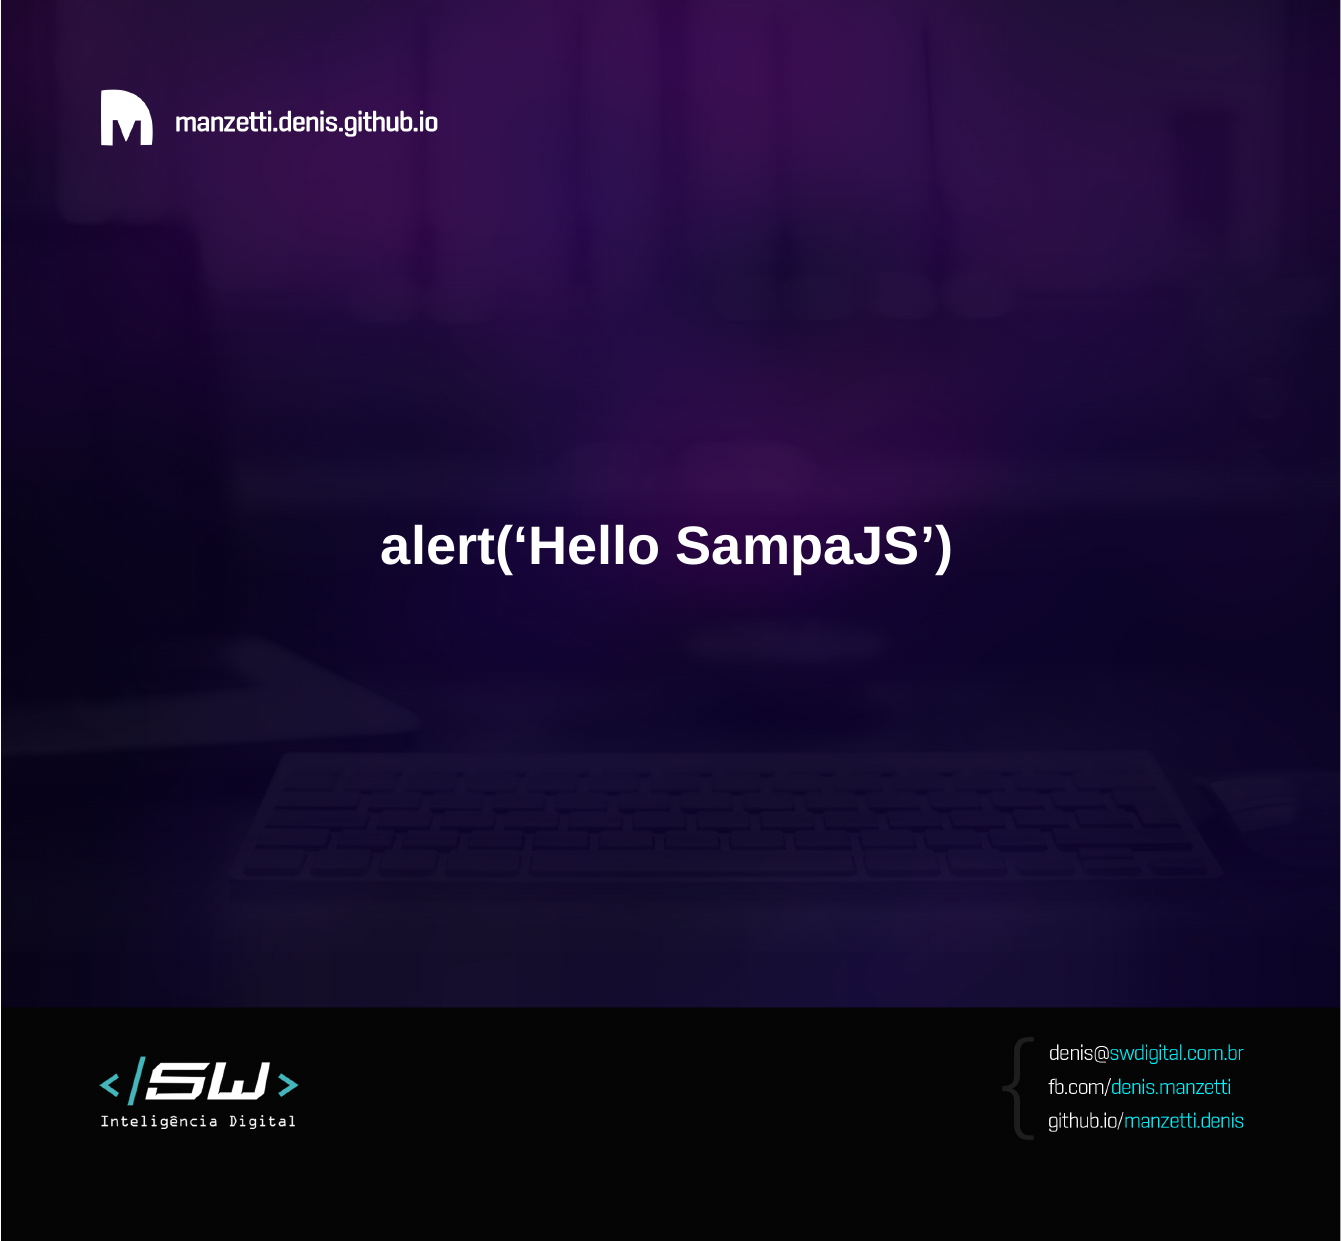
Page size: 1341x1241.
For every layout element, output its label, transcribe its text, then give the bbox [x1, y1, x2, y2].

text_box alert(‘Hello SampaJS’) [366, 507, 993, 649]
picture [1, 0, 1341, 1241]
